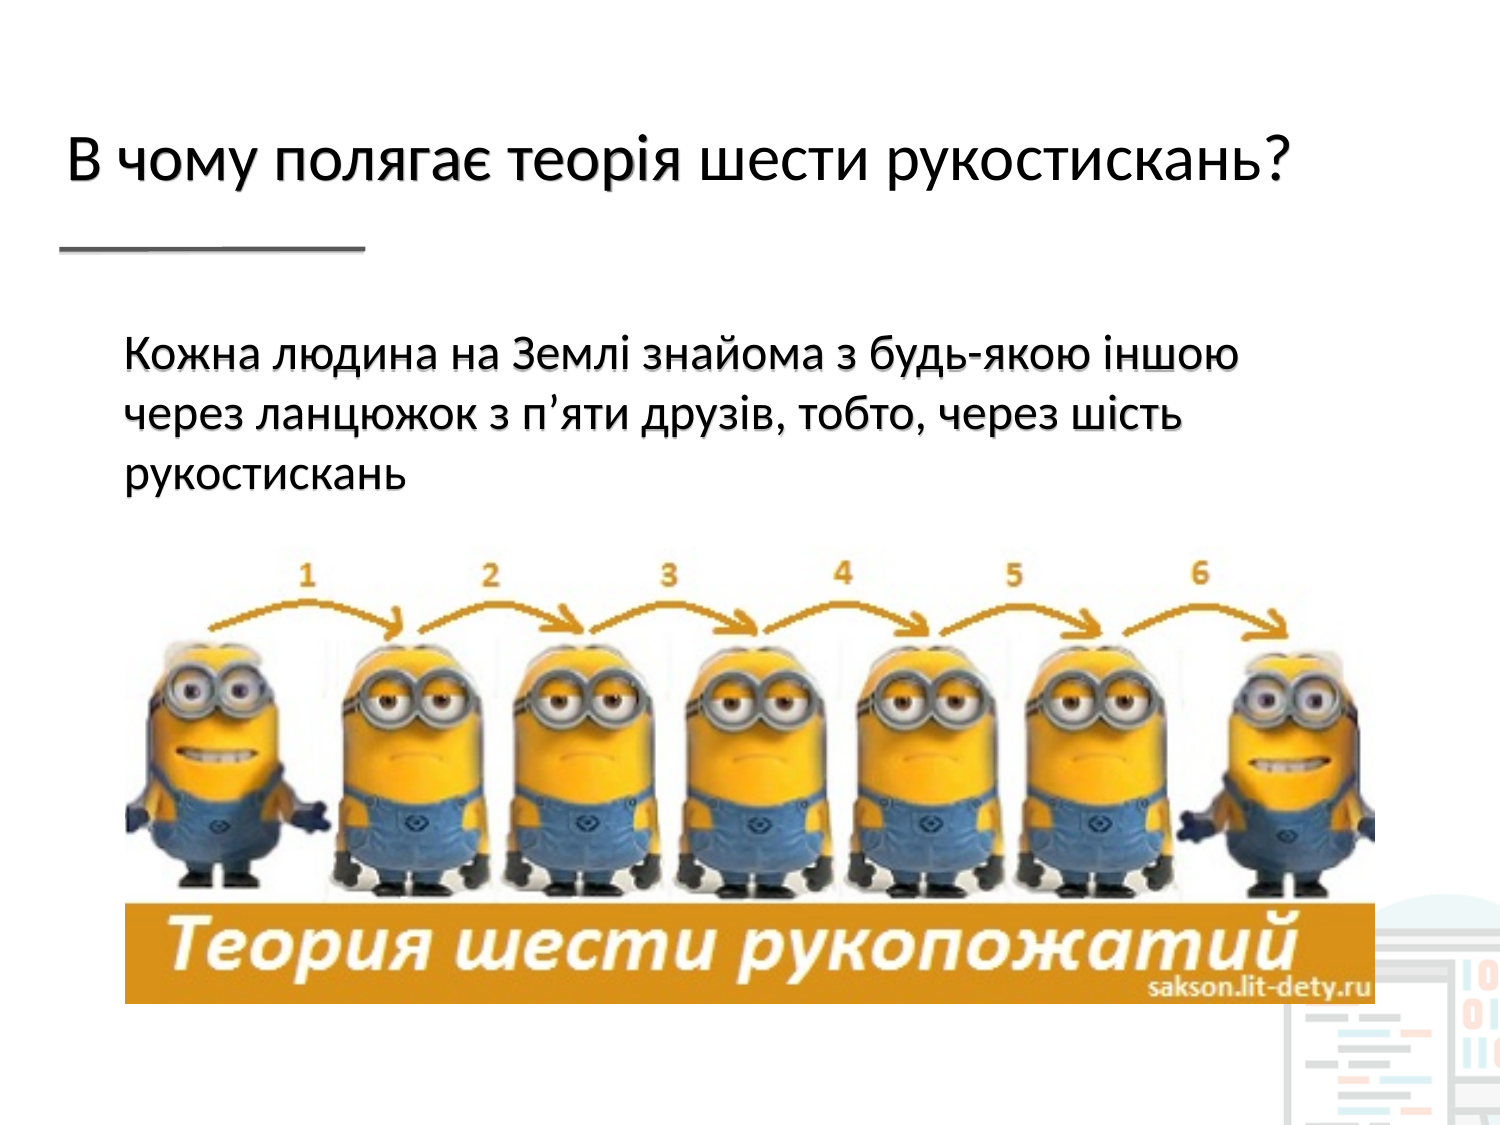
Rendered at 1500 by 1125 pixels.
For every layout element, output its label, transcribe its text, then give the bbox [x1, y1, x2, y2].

picture [125, 547, 1500, 1125]
text_box В чому полягає теорія шести рукостискань? [51, 99, 1449, 225]
list Кожна людина на Землі знайома з будь-якою іншою через ланцюжок з п’яти друзів, тобто, через шість рукостискань [108, 304, 1375, 532]
